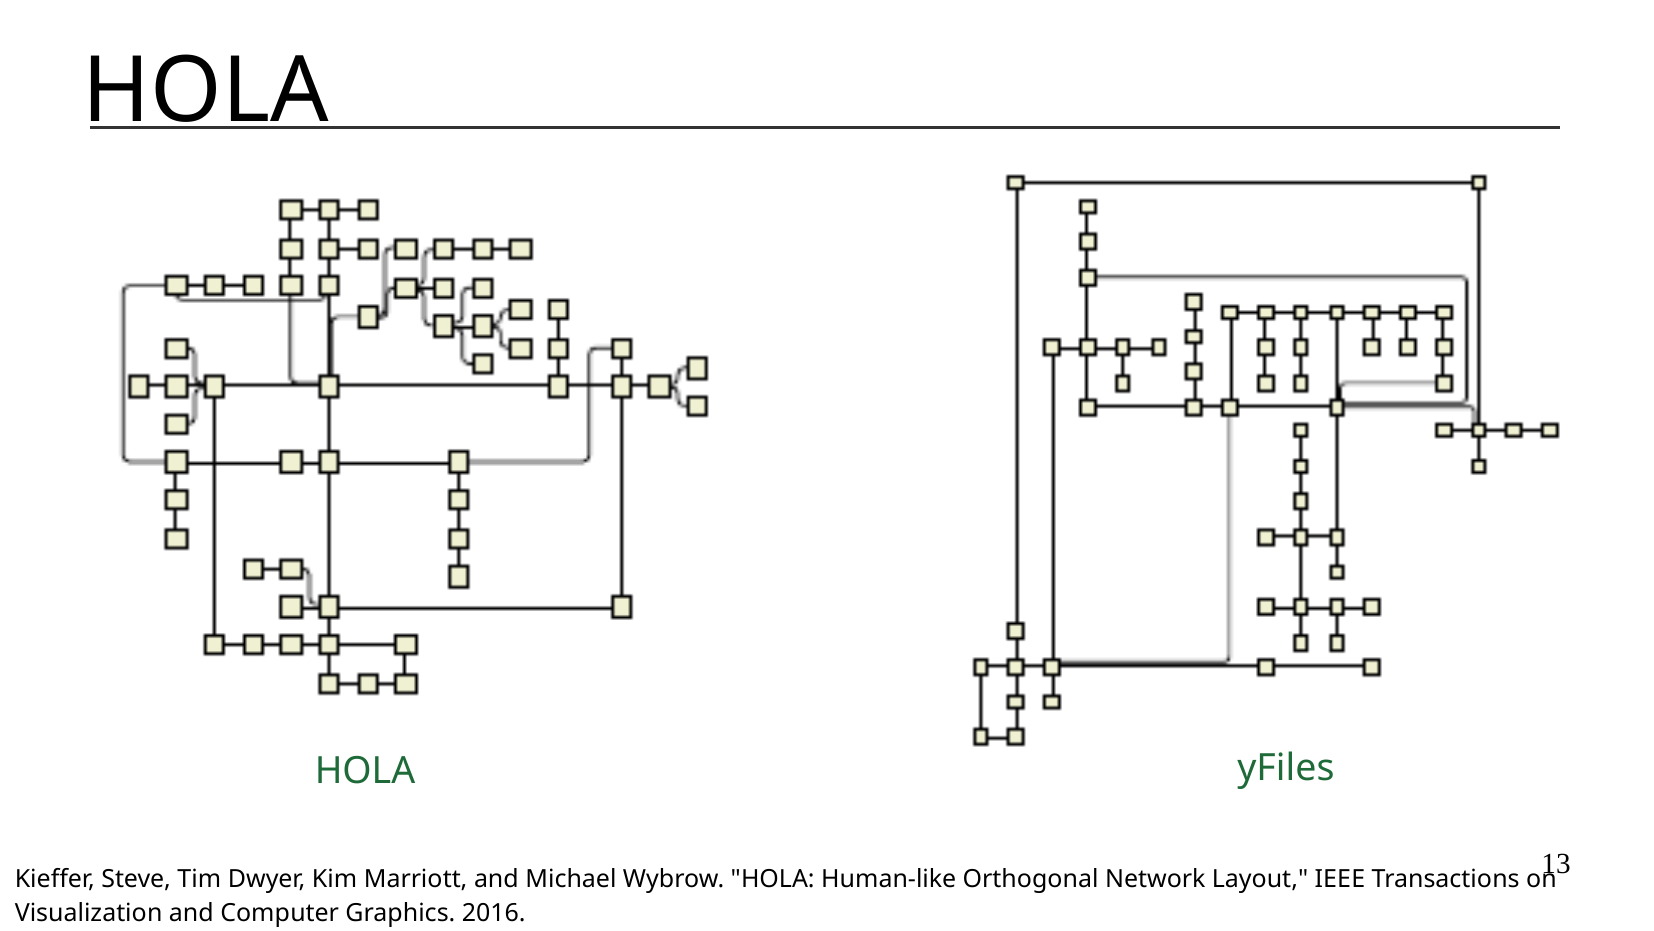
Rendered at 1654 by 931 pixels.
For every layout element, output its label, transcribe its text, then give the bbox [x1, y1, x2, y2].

text_box Kieffer, Steve, Tim Dwyer, Kim Marriott, and Michael Wybrow. "HOLA: Human-like Orthogonal Network Layout," IEEE Transactions on Visualization and Computer Graphics. 2016. [0, 853, 1579, 931]
text_box HOLA [300, 735, 437, 796]
text_box yFiles [1222, 732, 1352, 793]
picture [75, 149, 1581, 781]
title HOLA [82, 32, 1571, 140]
